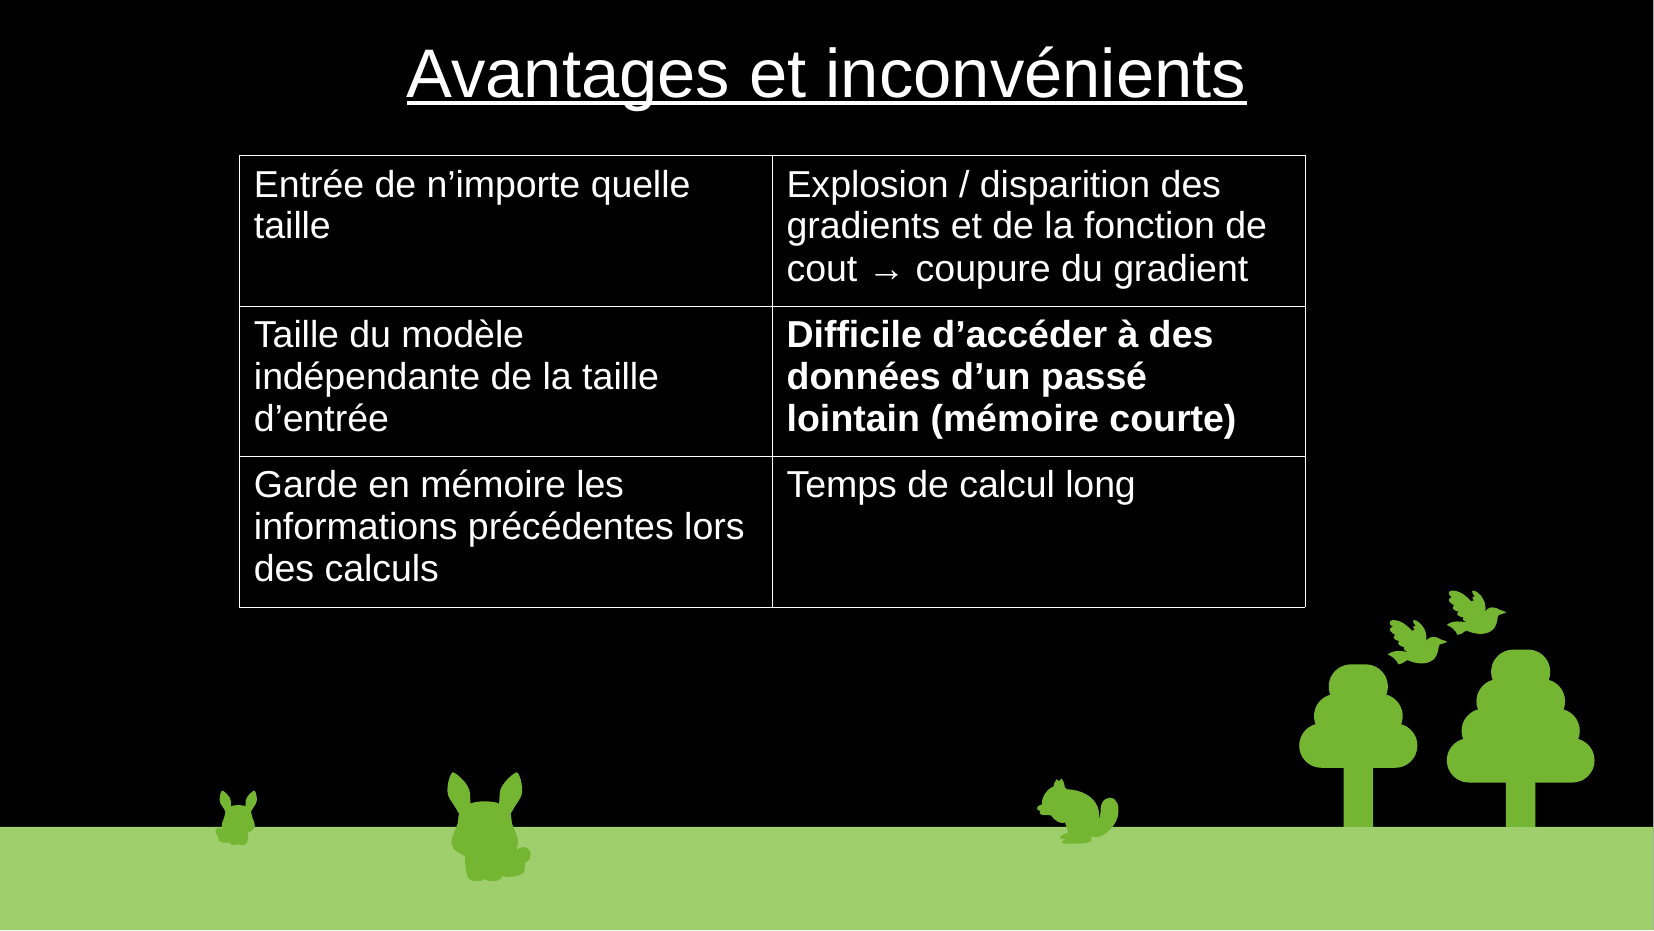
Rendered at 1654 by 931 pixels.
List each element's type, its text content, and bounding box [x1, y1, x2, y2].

table_cell Garde en mémoire les informations précédentes lors des calculs [240, 457, 772, 607]
table_cell Temps de calcul long [773, 457, 1305, 607]
table_cell Taille du modèle indépendante de la taille d’entrée [240, 307, 772, 456]
table_cell Difficile d’accéder à des données d’un passé lointain (mémoire courte) [773, 307, 1305, 456]
title Avantages et inconvénients [88, 0, 1565, 148]
table_header Entrée de n’importe quelle taille [240, 156, 772, 306]
table_header Explosion / disparition des gradients et de la fonction de cout → coupure du gradient [773, 156, 1305, 306]
